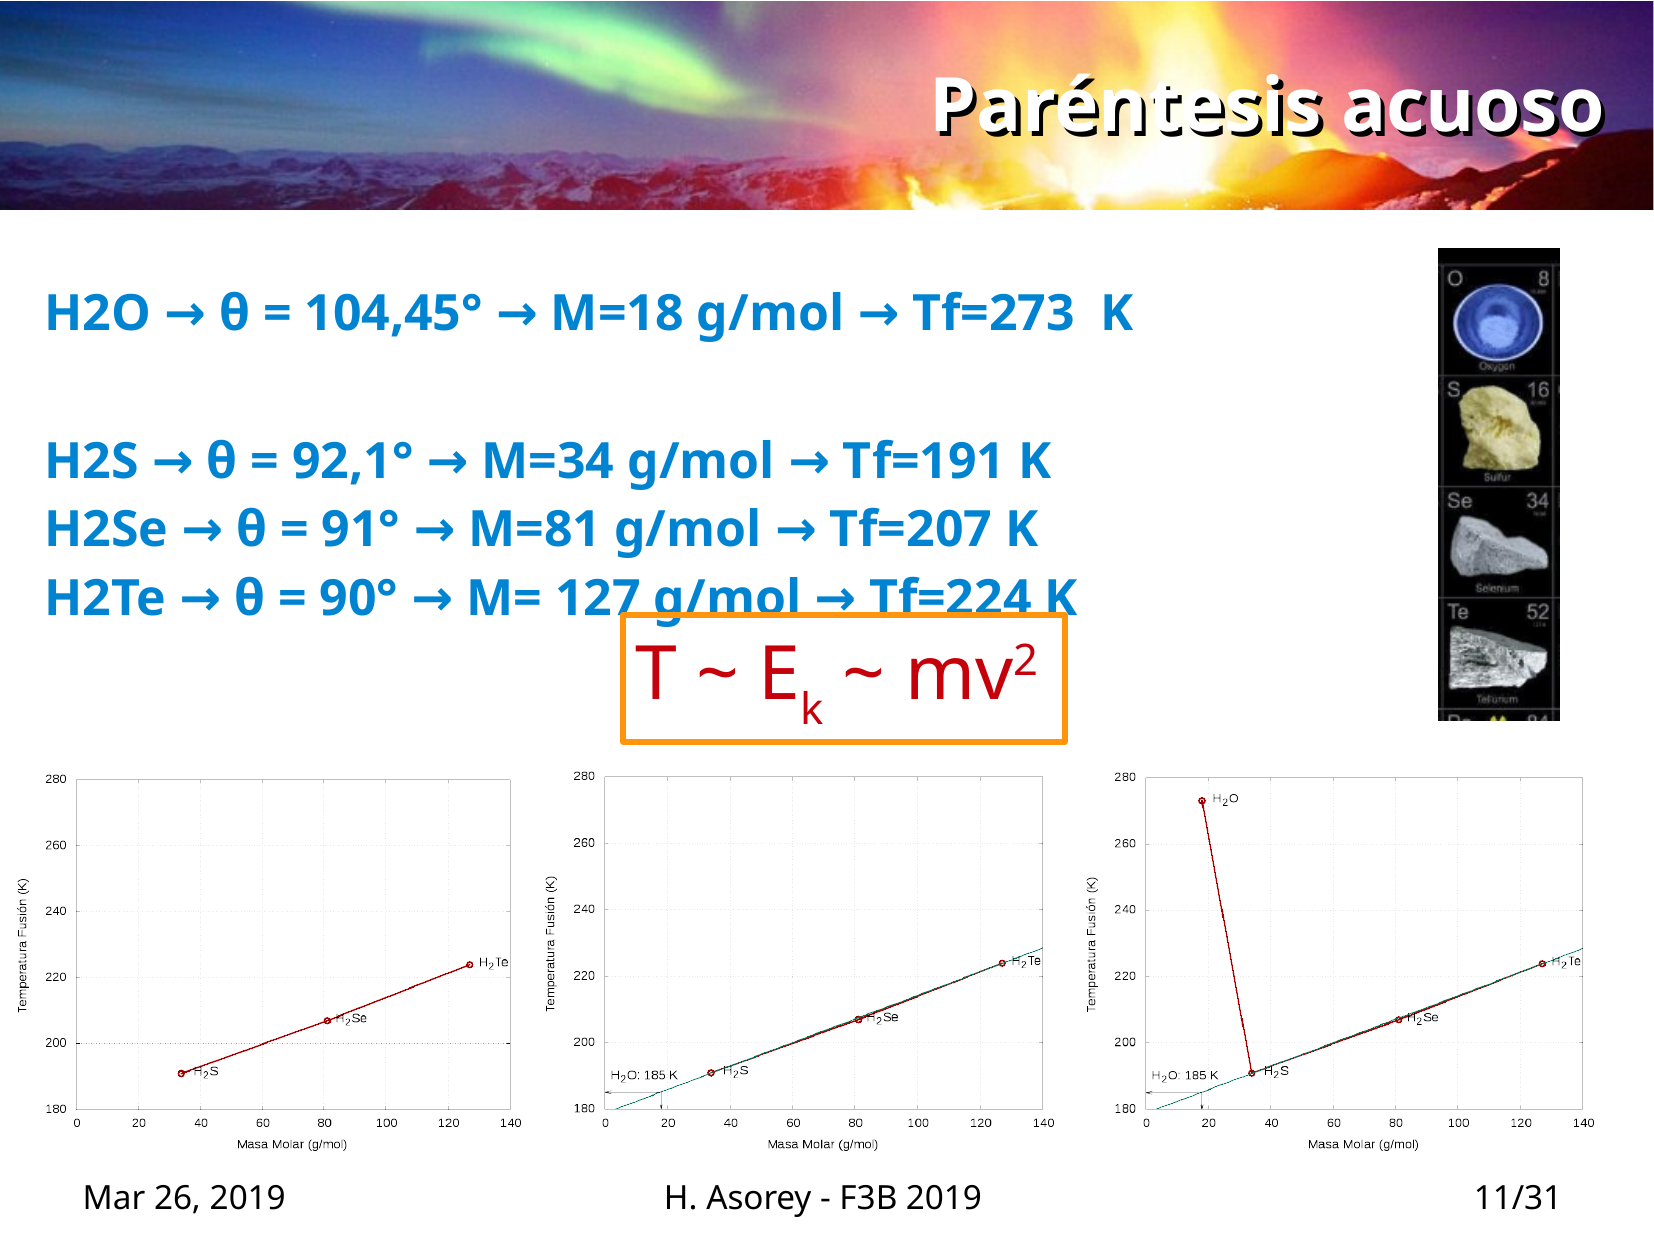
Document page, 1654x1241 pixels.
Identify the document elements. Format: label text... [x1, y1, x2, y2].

text_box T ~ Ek ~ mv2 [623, 615, 1066, 737]
picture [12, 764, 533, 1156]
title Paréntesis acuoso [45, 15, 1606, 191]
picture [1081, 762, 1606, 1156]
picture [1438, 248, 1561, 721]
text_box H2O → θ = 104,45° → M=18 g/mol → Tf=273 K H2S → θ = 92,1° → M=34 g/mol → Tf=191 K H2Se → θ = 91° → M=81 g/mol → Tf=207 K H2Te → θ = 90° → M= 127 g/mol → Tf=224 K [30, 270, 1216, 721]
picture [0, 1, 1654, 210]
picture [540, 761, 1066, 1156]
